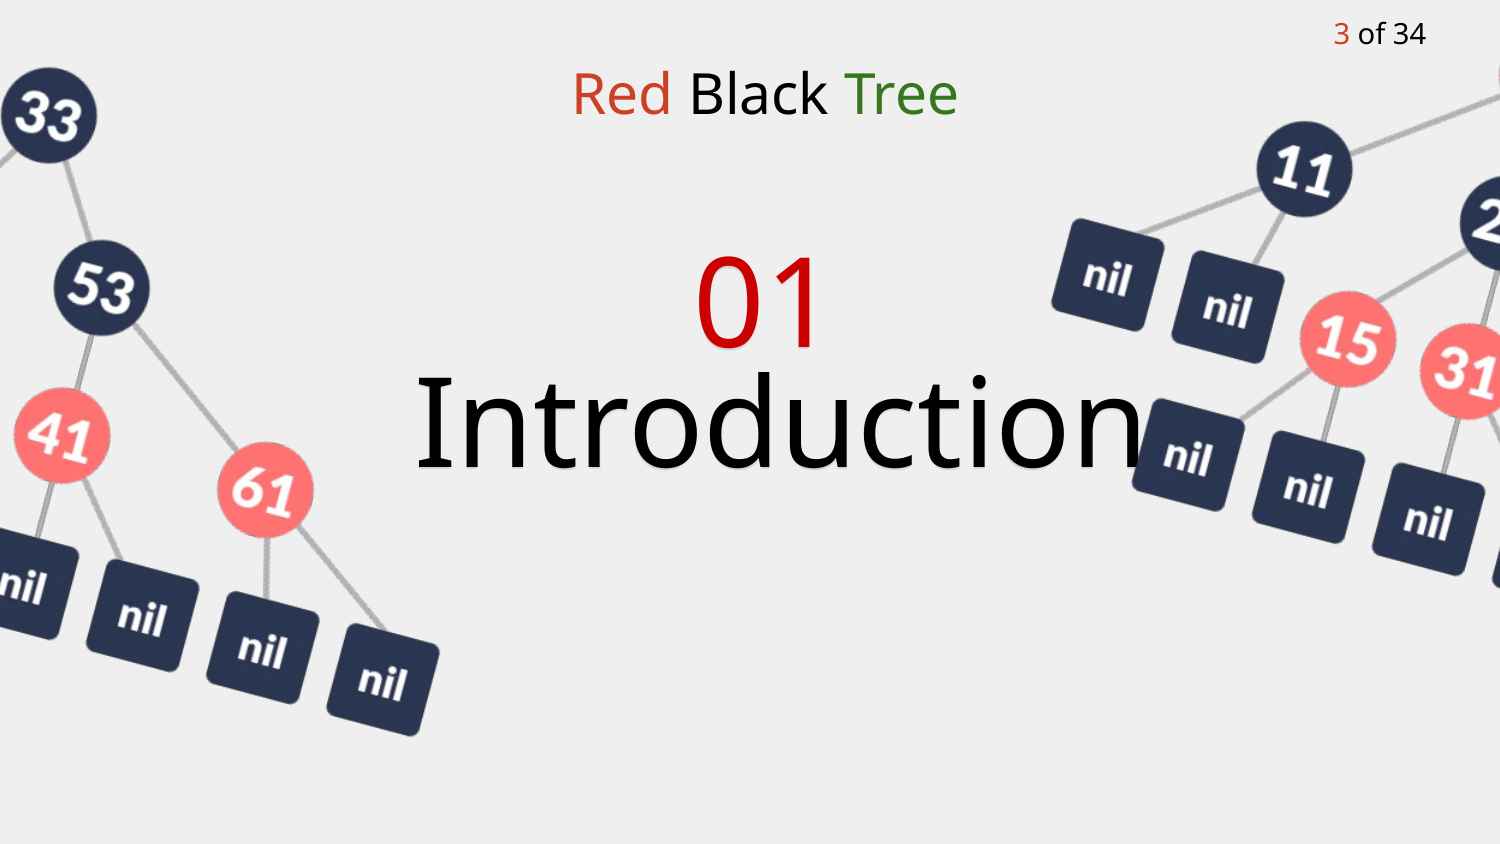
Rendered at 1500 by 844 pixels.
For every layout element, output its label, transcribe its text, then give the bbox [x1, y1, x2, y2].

subtitle 01 Introduction [534, 236, 1045, 527]
title Red Black Tree [545, 41, 985, 142]
picture [0, 0, 630, 844]
picture [939, 0, 1500, 647]
text_box 3 of 34 [1318, 0, 1500, 65]
